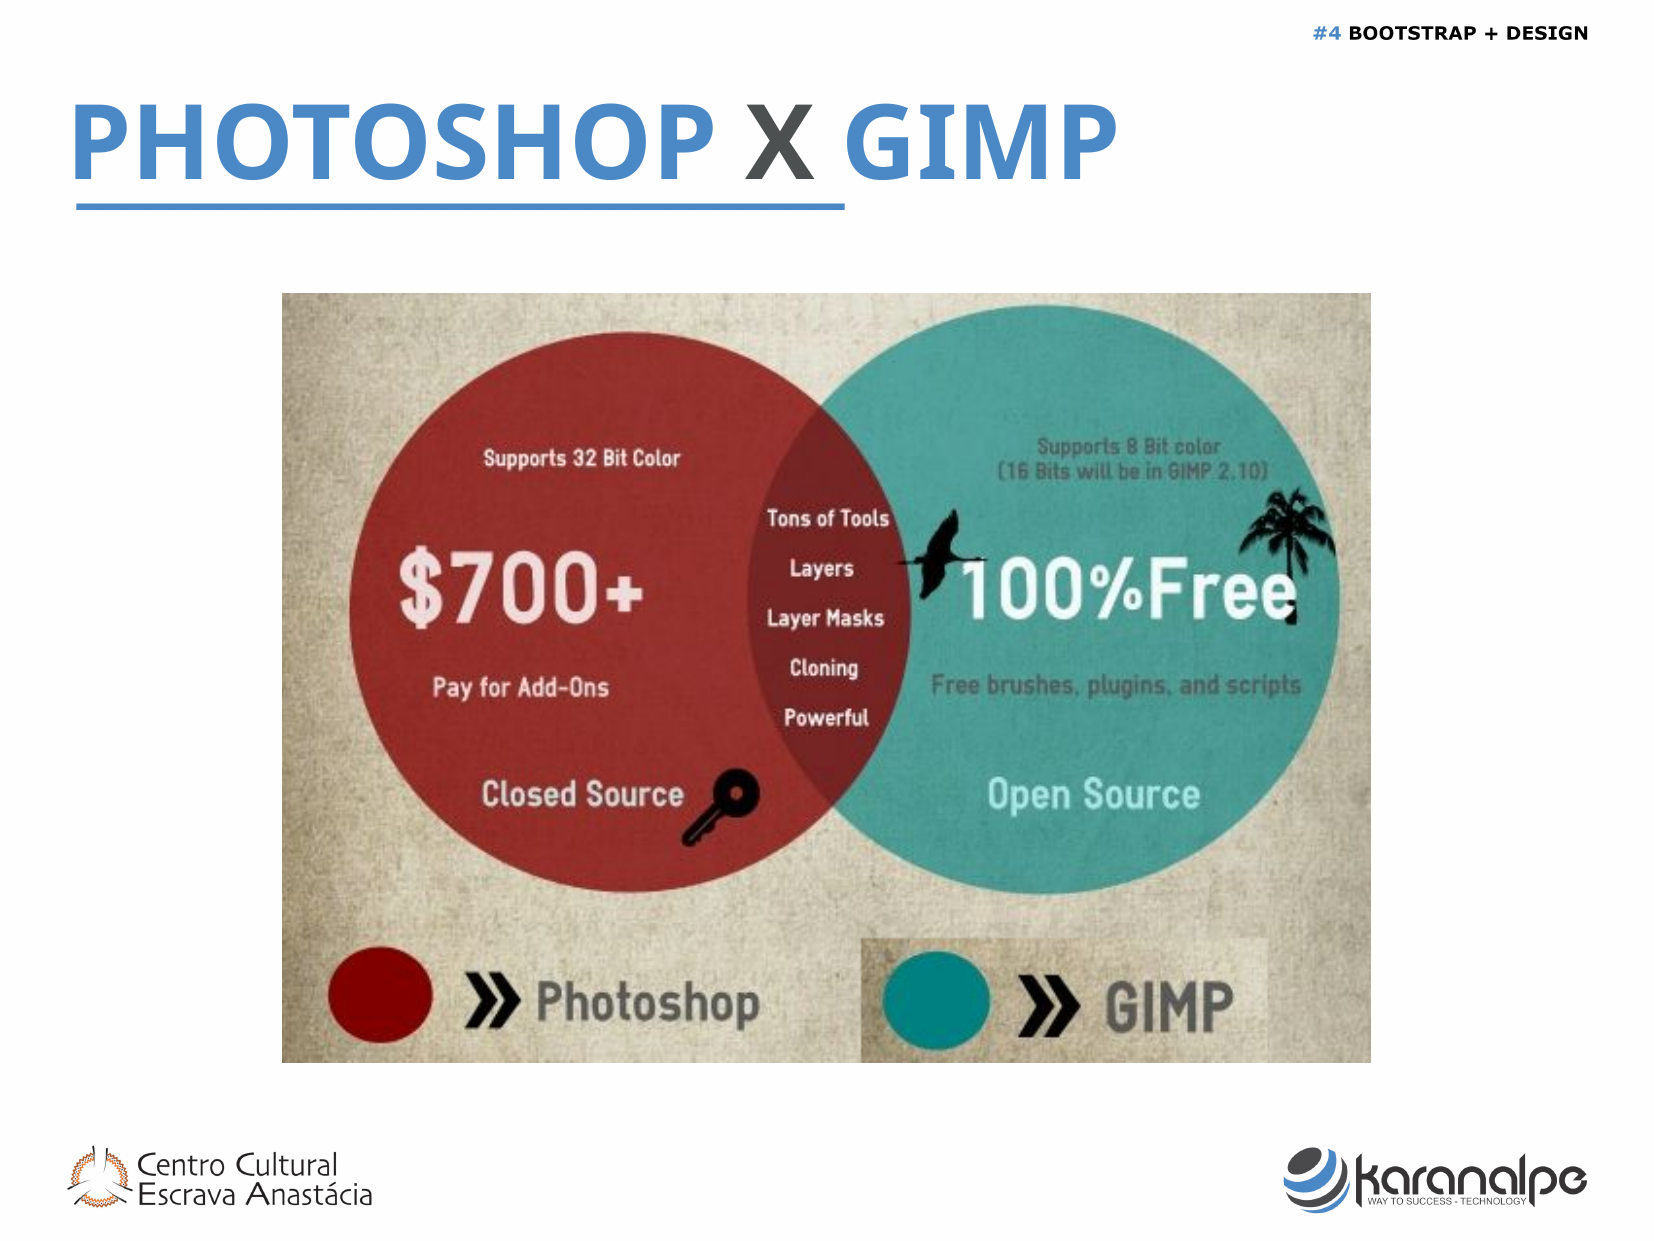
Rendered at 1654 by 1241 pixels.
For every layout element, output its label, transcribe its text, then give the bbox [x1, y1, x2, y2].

title PHOTOSHOP X GIMP [66, 35, 1555, 243]
picture [0, 0, 1654, 1241]
